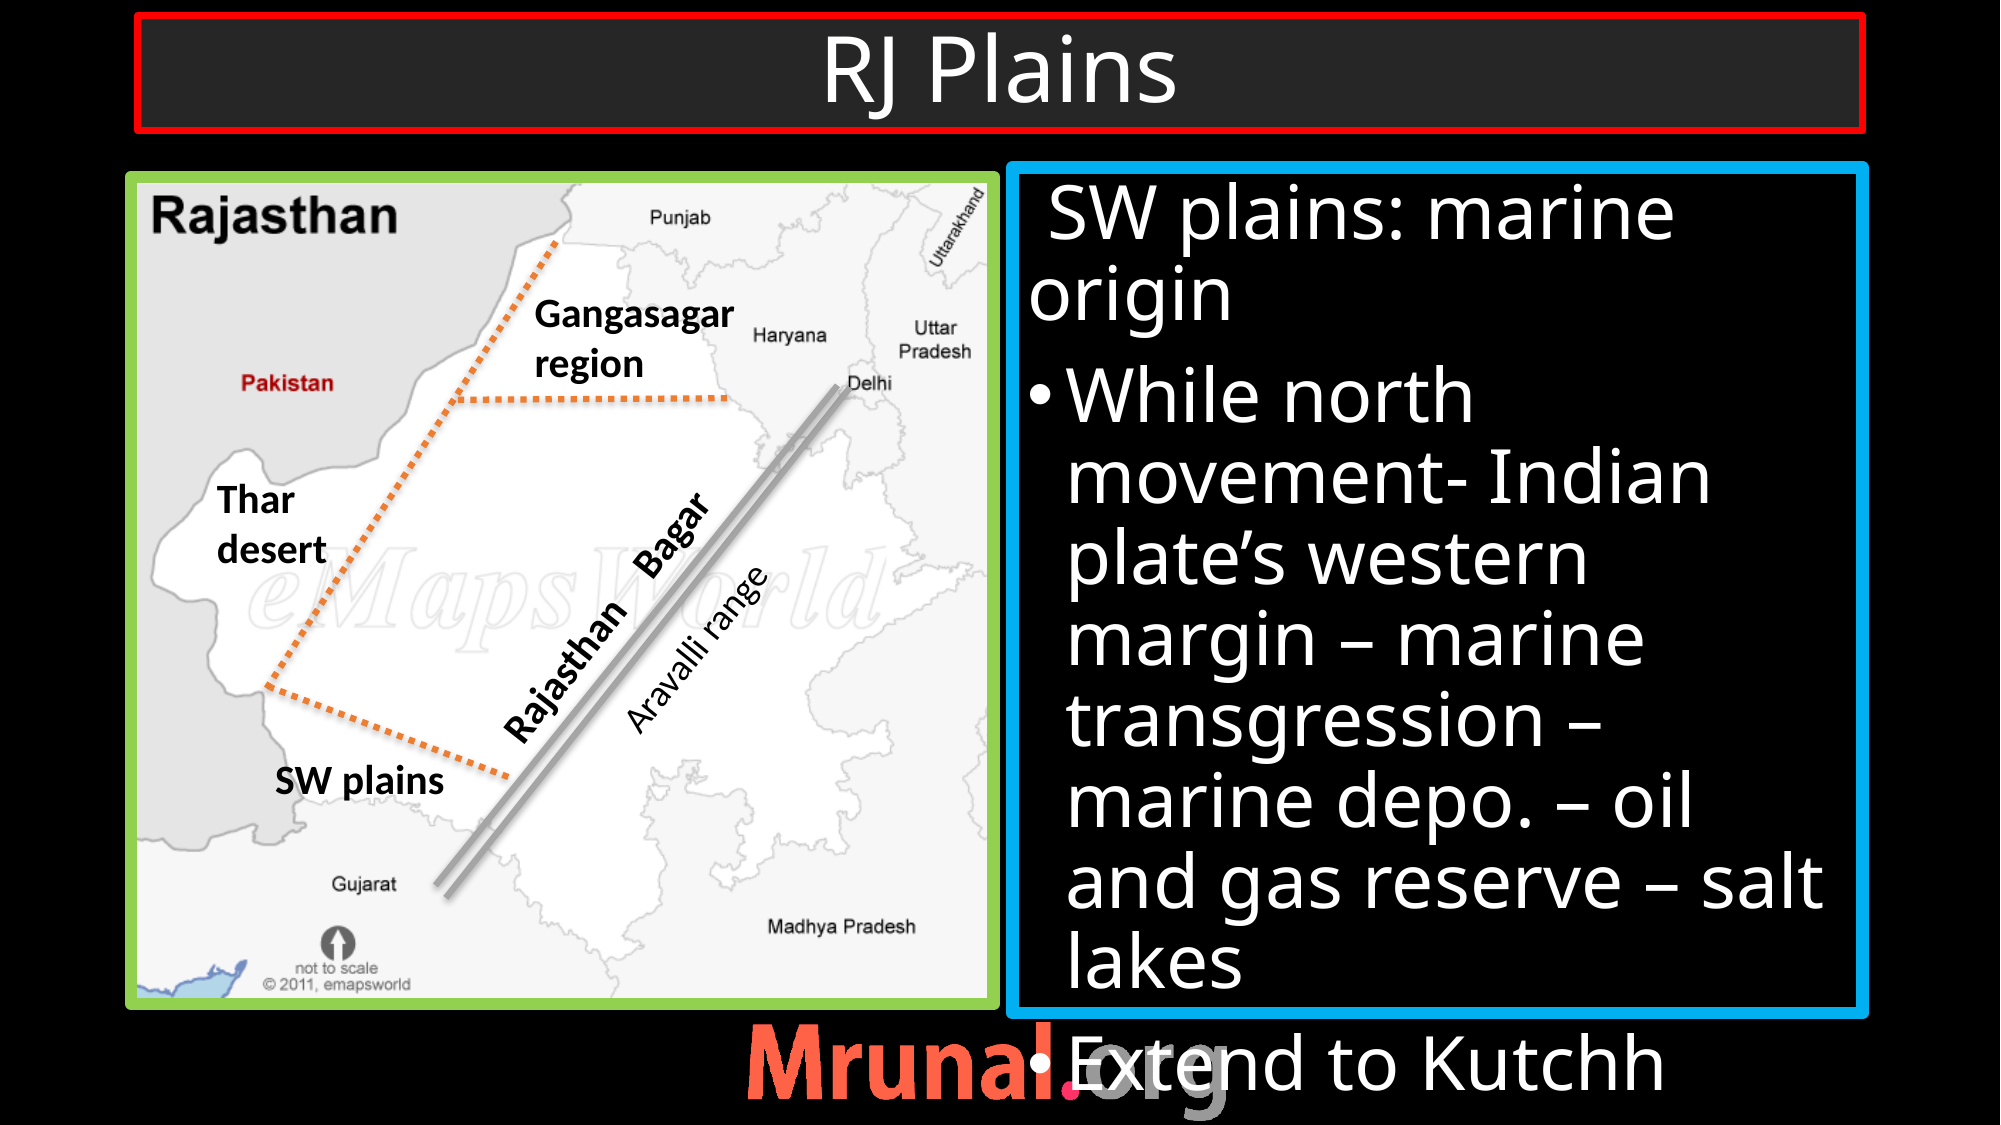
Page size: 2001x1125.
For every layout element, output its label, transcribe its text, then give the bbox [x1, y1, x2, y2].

text_box SW plains [260, 745, 495, 811]
picture [137, 183, 988, 998]
text_box Thar desert [202, 464, 352, 580]
picture [741, 1005, 1230, 1125]
text_box Aravalli range [596, 522, 803, 757]
title RJ Plains [137, 15, 1863, 131]
list SW plains: marine origin While north movement- Indian plate’s western margin – marine transgression – marine depo. – oil and gas reserve – salt lakes Extend to Kutchh [1012, 167, 1863, 1014]
text_box Rajasthan Bagar [475, 372, 806, 768]
text_box Gangasagar region [519, 278, 755, 394]
